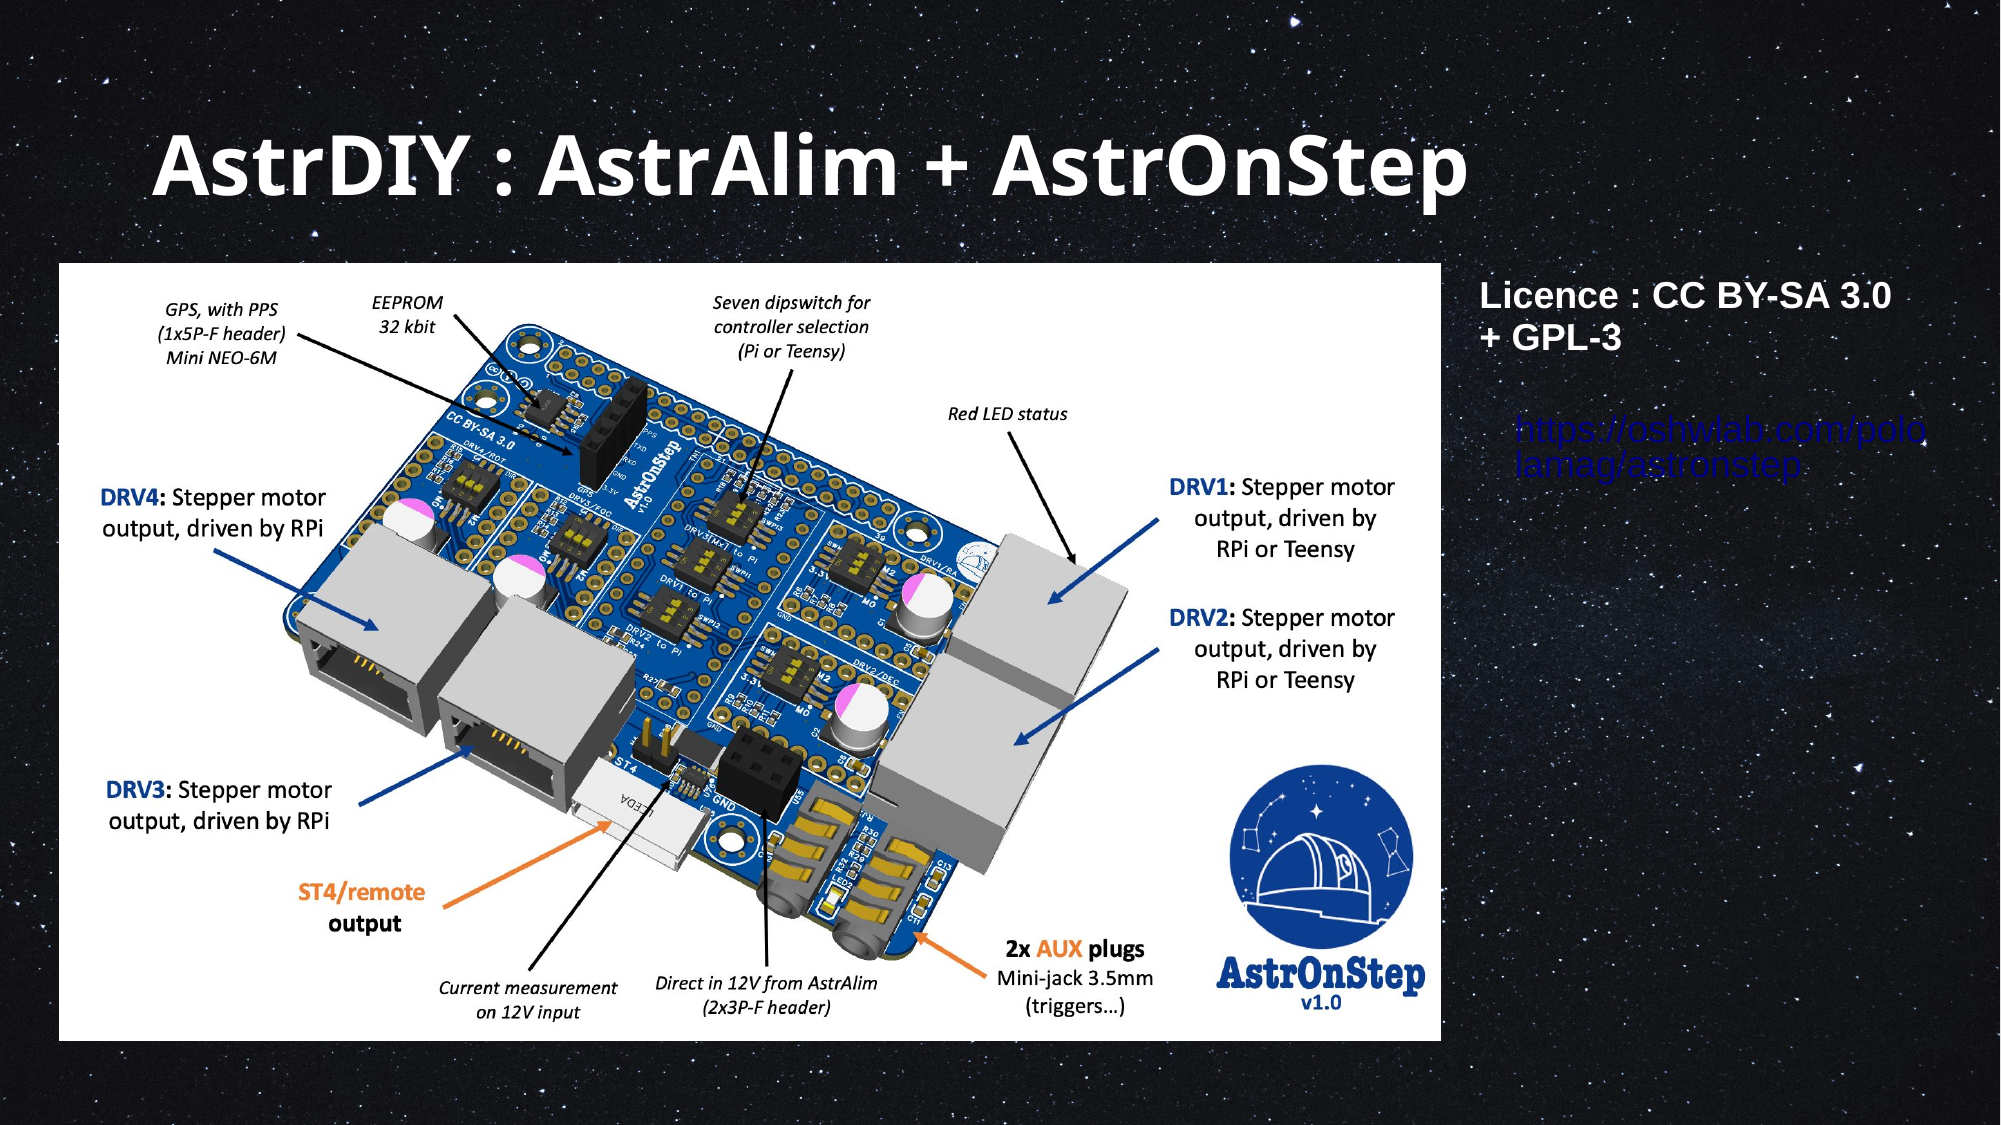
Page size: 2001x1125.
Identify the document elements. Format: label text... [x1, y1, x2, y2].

title AstrDIY : AstrAlim + AstrOnStep [137, 59, 1583, 278]
text_box Licence : CC BY-SA 3.0 + GPL-3 [1464, 267, 1949, 367]
text_box https://oshwlab.com/pololamag/astronstep [1500, 401, 1949, 501]
picture [0, 0, 2001, 1125]
